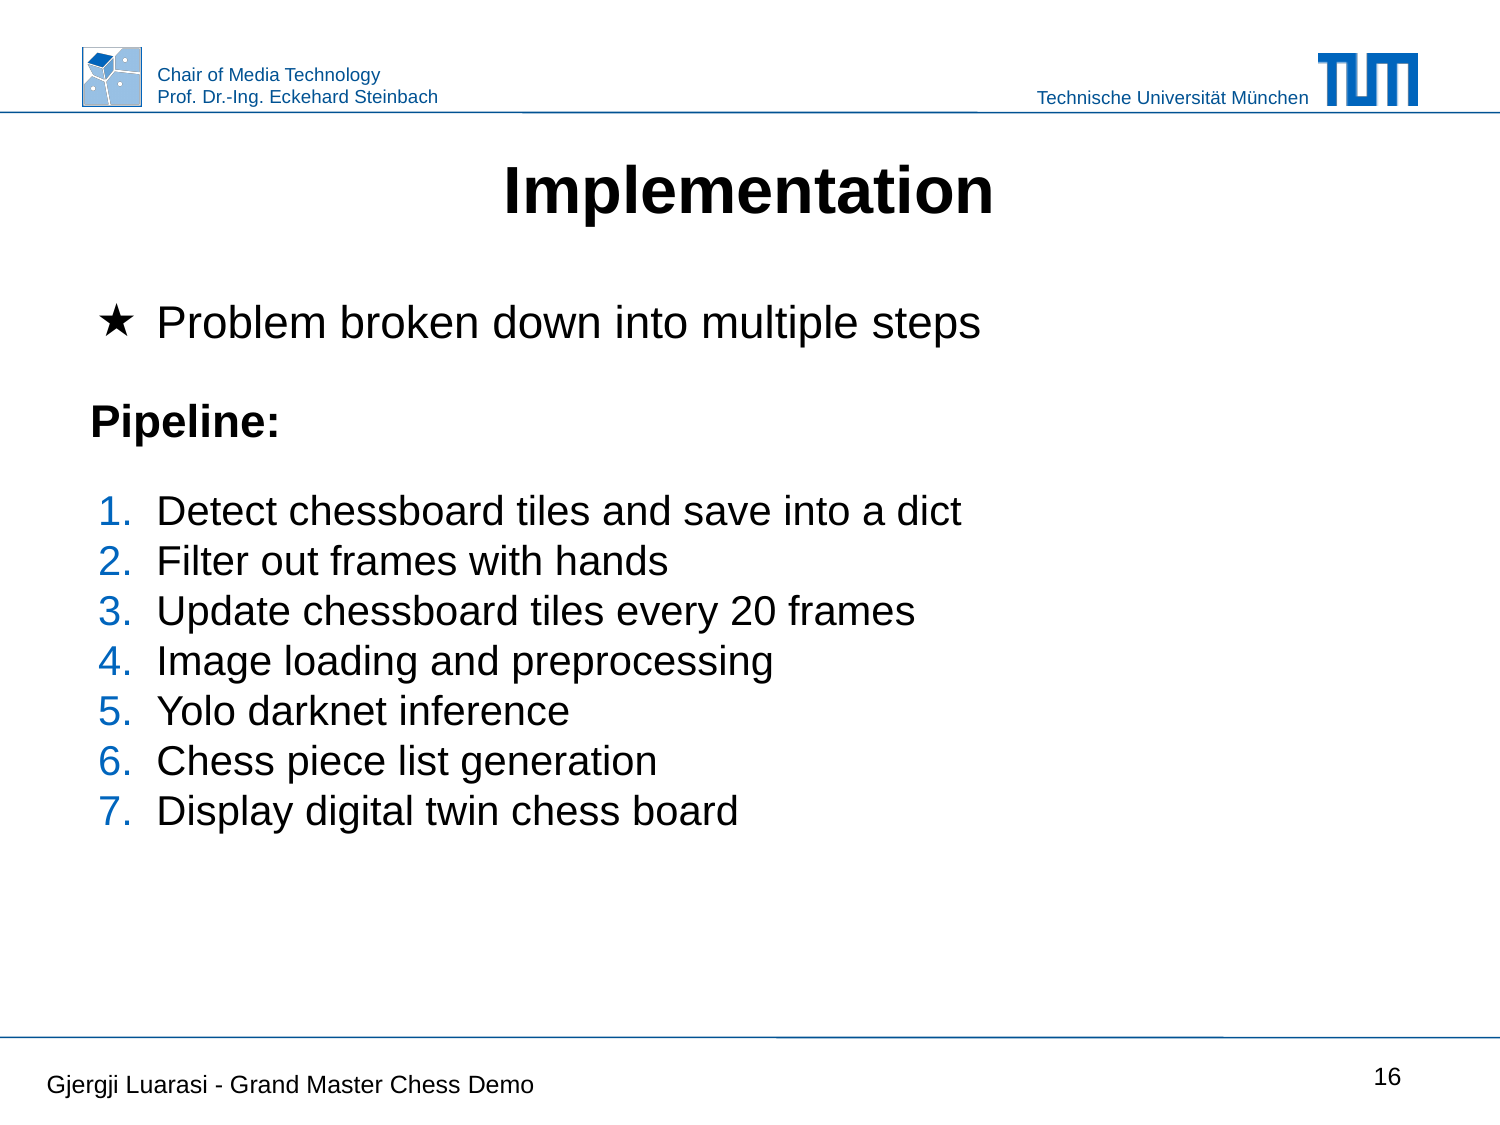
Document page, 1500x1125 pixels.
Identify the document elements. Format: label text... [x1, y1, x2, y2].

text_box Problem broken down into multiple steps [66, 277, 1431, 363]
picture [82, 47, 142, 107]
text_box Gjergji Luarasi - Grand Master Chess Demo [31, 1053, 845, 1114]
text_box Pipeline: [0, 376, 1364, 462]
title Implementation [83, 139, 1417, 239]
list Detect chessboard tiles and save into a dict Filter out frames with hands Update chessboard tiles every 20 frames Image loading and preprocessing Yolo darknet inference Chess piece list generation Display digital twin chess board [66, 476, 1465, 972]
slide_number <number> [1220, 1050, 1417, 1100]
picture [1318, 53, 1418, 106]
